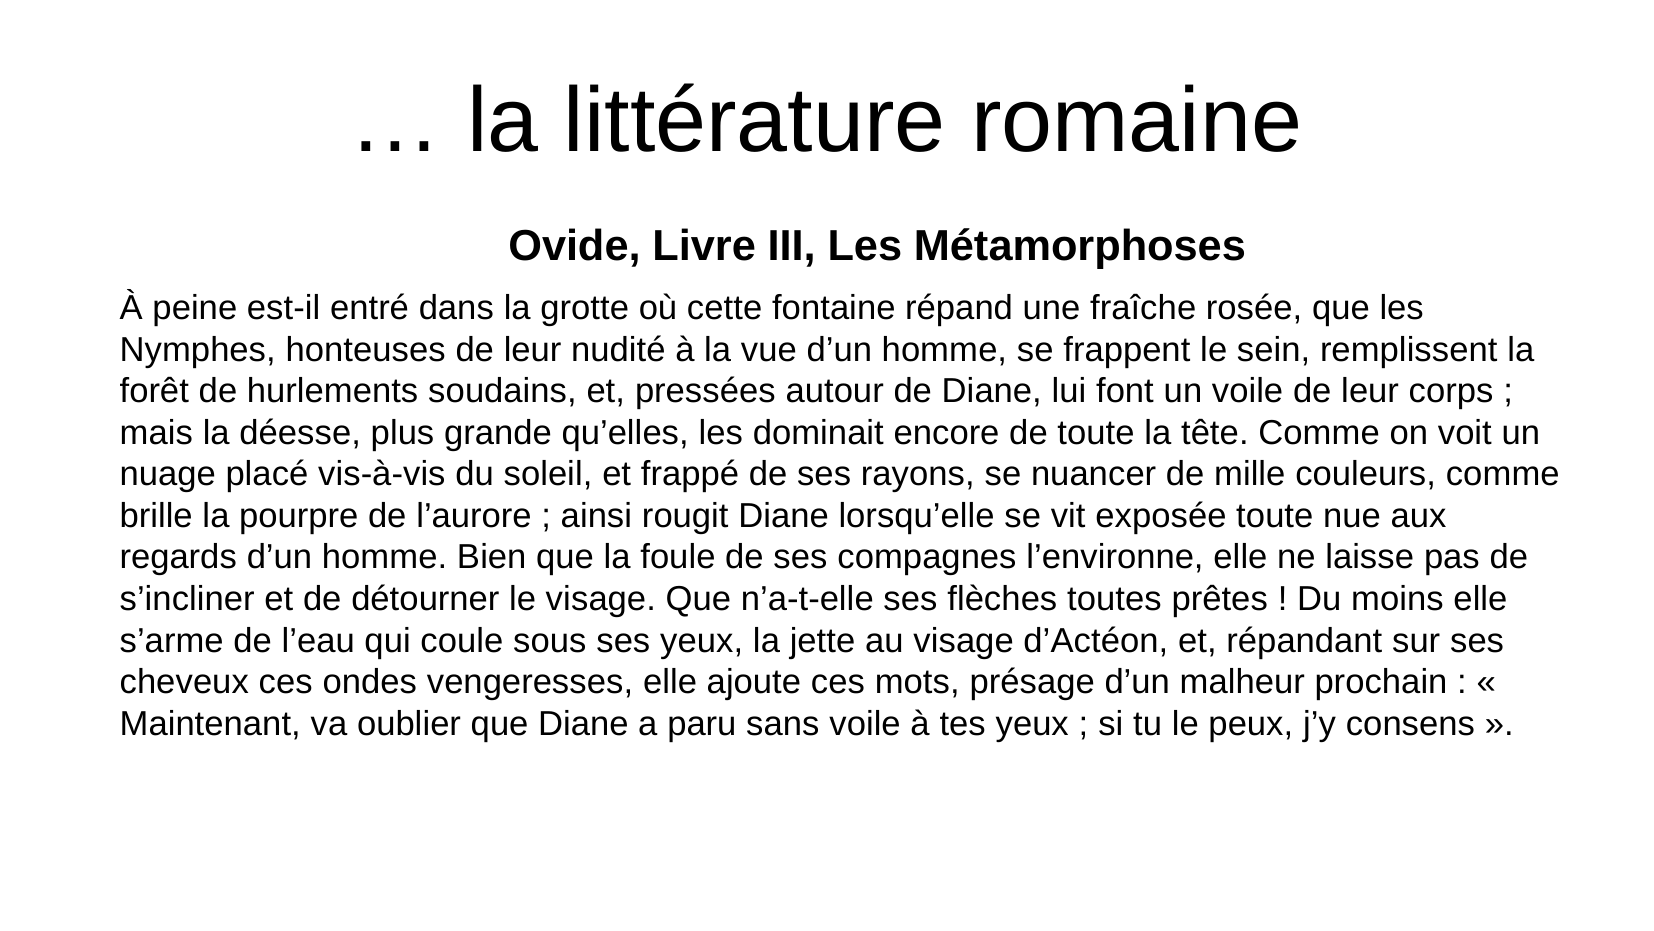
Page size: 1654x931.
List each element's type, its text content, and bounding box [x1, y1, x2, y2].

list Ovide, Livre III, Les Métamorphoses À peine est-il entré dans la grotte où cette fontaine répand une fraîche rosée, que les Nymphes, honteuses de leur nudité à la vue d’un homme, se frappent le sein, remplissent la forêt de hurlements soudains, et, pressées autour de Diane, lui font un voile de leur corps ; mais la déesse, plus grande qu’elles, les dominait encore de toute la tête. Comme on voit un nuage placé vis-à-vis du soleil, et frappé de ses rayons, se nuancer de mille couleurs, comme brille la pourpre de l’aurore ; ainsi rougit Diane lorsqu’elle se vit exposée toute nue aux regards d’un homme. Bien que la foule de ses compagnes l’environne, elle ne laisse pas de s’incliner et de détourner le visage. Que n’a-t-elle ses flèches toutes prêtes ! Du moins elle s’arme de l’eau qui coule sous ses yeux, la jette au visage d’Actéon, et, répandant sur ses cheveux ces ondes vengeresses, elle ajoute ces mots, présage d’un malheur prochain : « Maintenant, va oublier que Diane a paru sans voile à tes yeux ; si tu le peux, j’y consens ». [82, 217, 1571, 758]
title … la littérature romaine [82, 37, 1571, 193]
